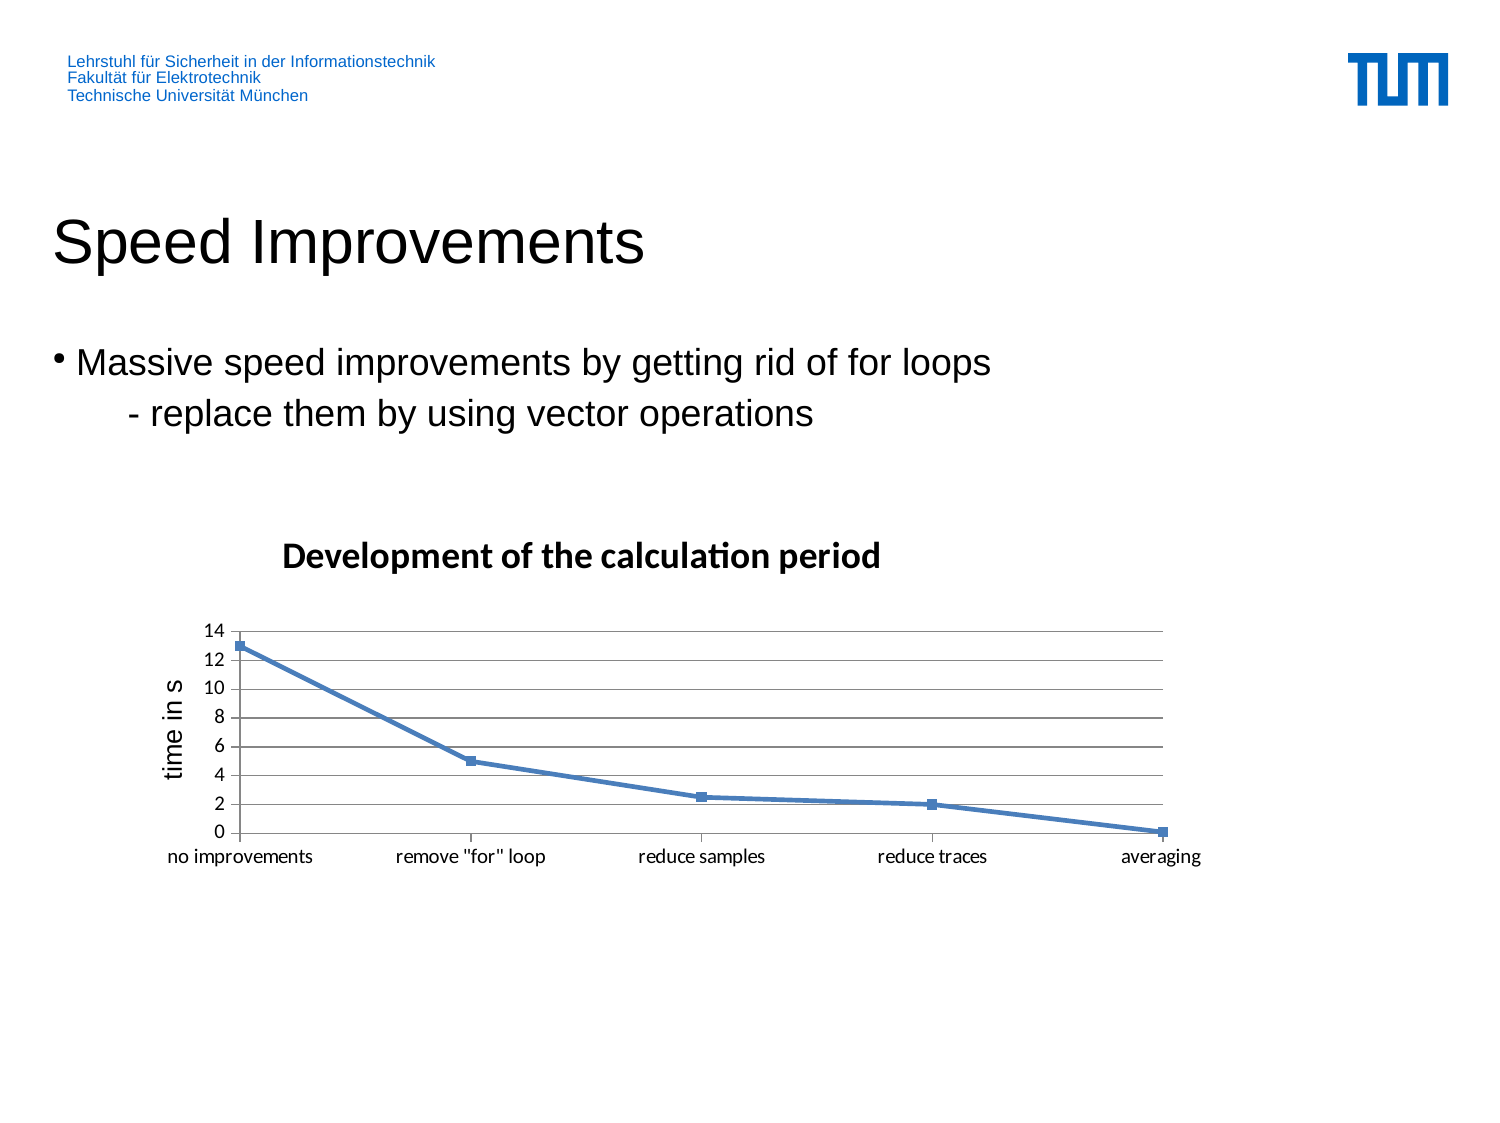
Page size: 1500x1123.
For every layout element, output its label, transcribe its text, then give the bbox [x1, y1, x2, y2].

title Speed Improvements [52, 200, 1453, 260]
chart [112, 490, 1259, 958]
list Massive speed improvements by getting rid of for loops - replace them by using vector operations [52, 330, 1453, 951]
text_box time in s [149, 495, 196, 796]
